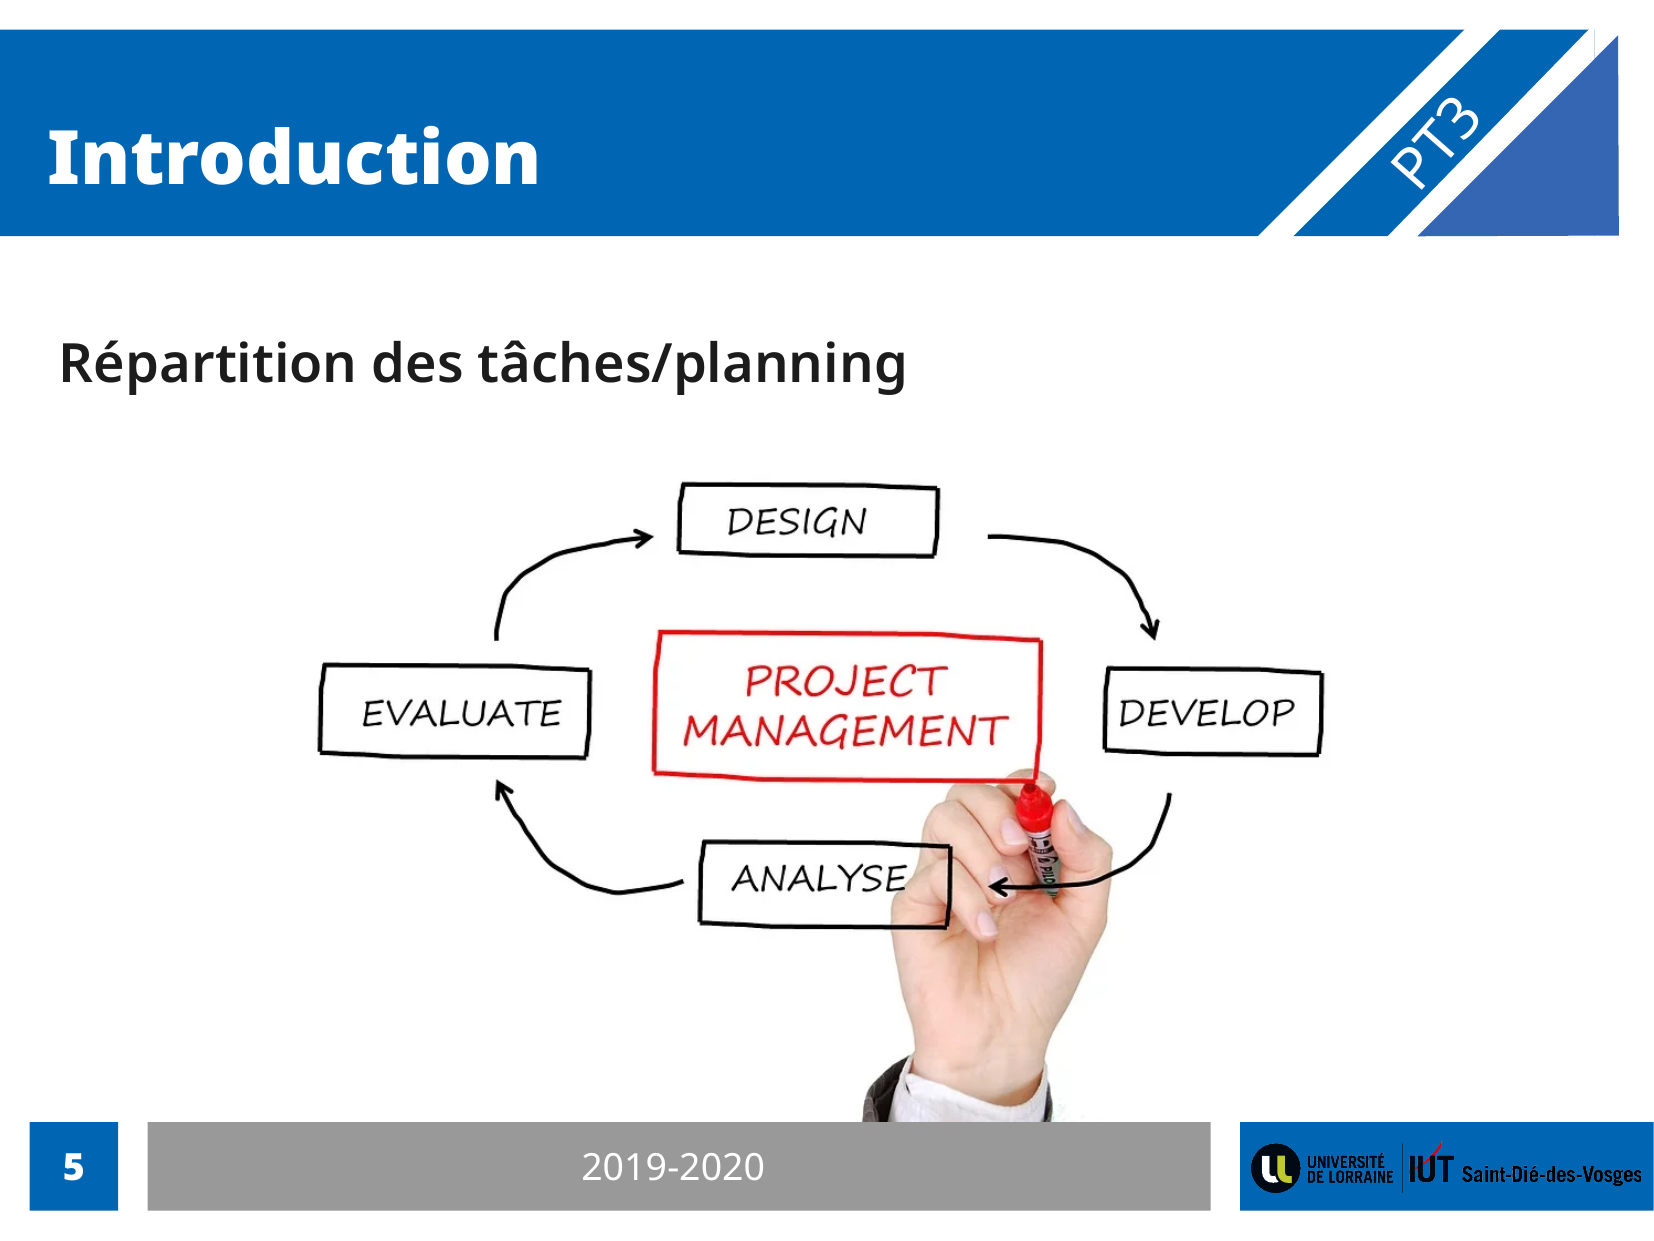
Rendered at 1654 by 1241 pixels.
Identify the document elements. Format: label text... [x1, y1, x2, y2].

title Introduction [47, 59, 1583, 207]
list Répartition des tâches/planning [59, 324, 1565, 1093]
picture [1251, 1141, 1642, 1193]
picture [311, 1093, 1371, 1123]
